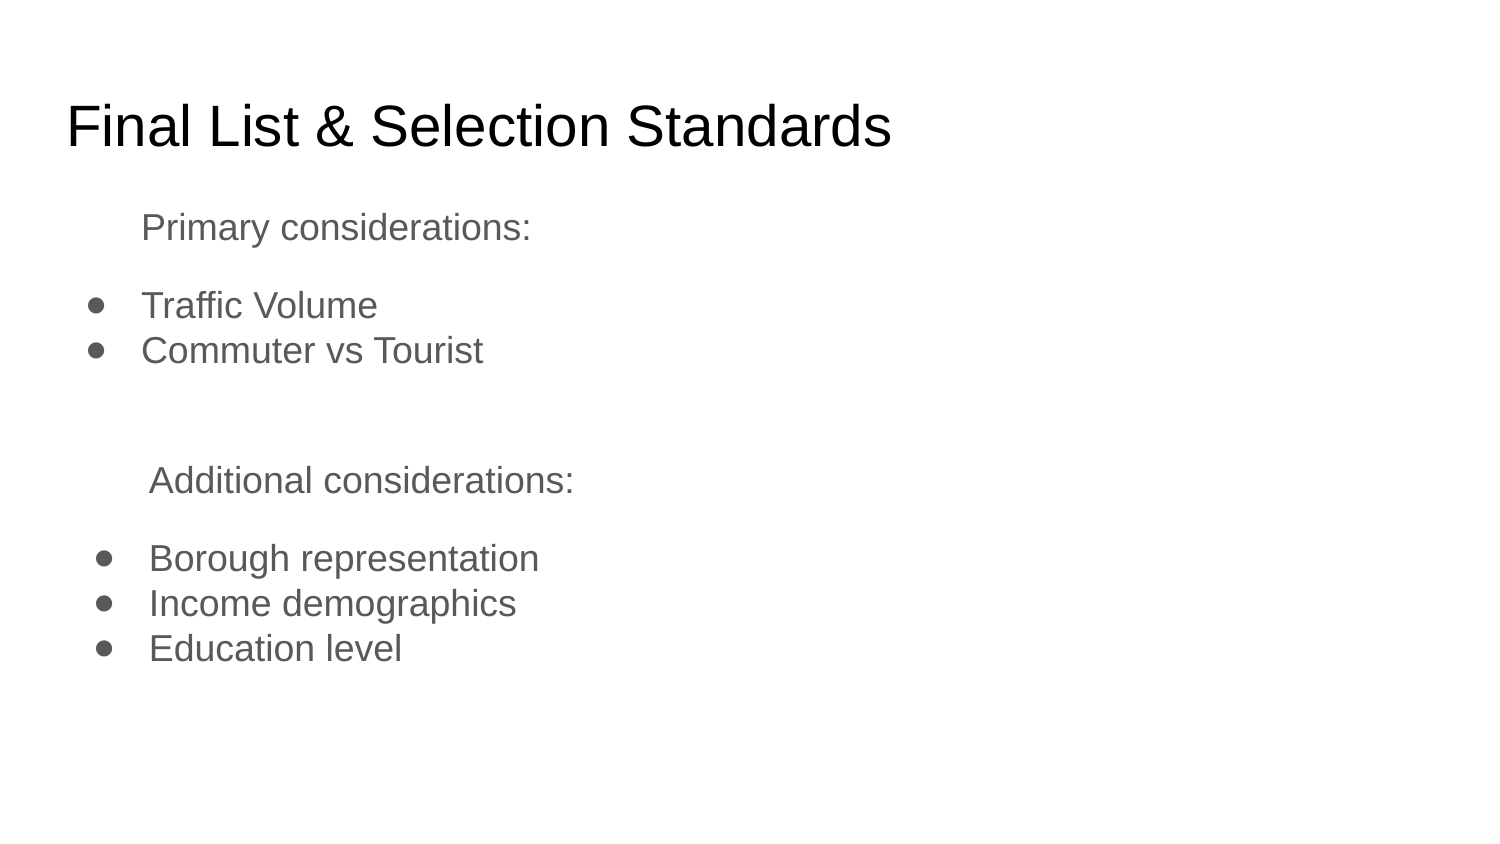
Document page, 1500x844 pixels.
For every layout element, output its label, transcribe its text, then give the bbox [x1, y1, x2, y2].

title Final List & Selection Standards [51, 72, 1449, 167]
list Additional considerations: Borough representation Income demographics Education level [59, 440, 632, 822]
list Primary considerations: Traffic Volume Commuter vs Tourist [51, 187, 624, 441]
